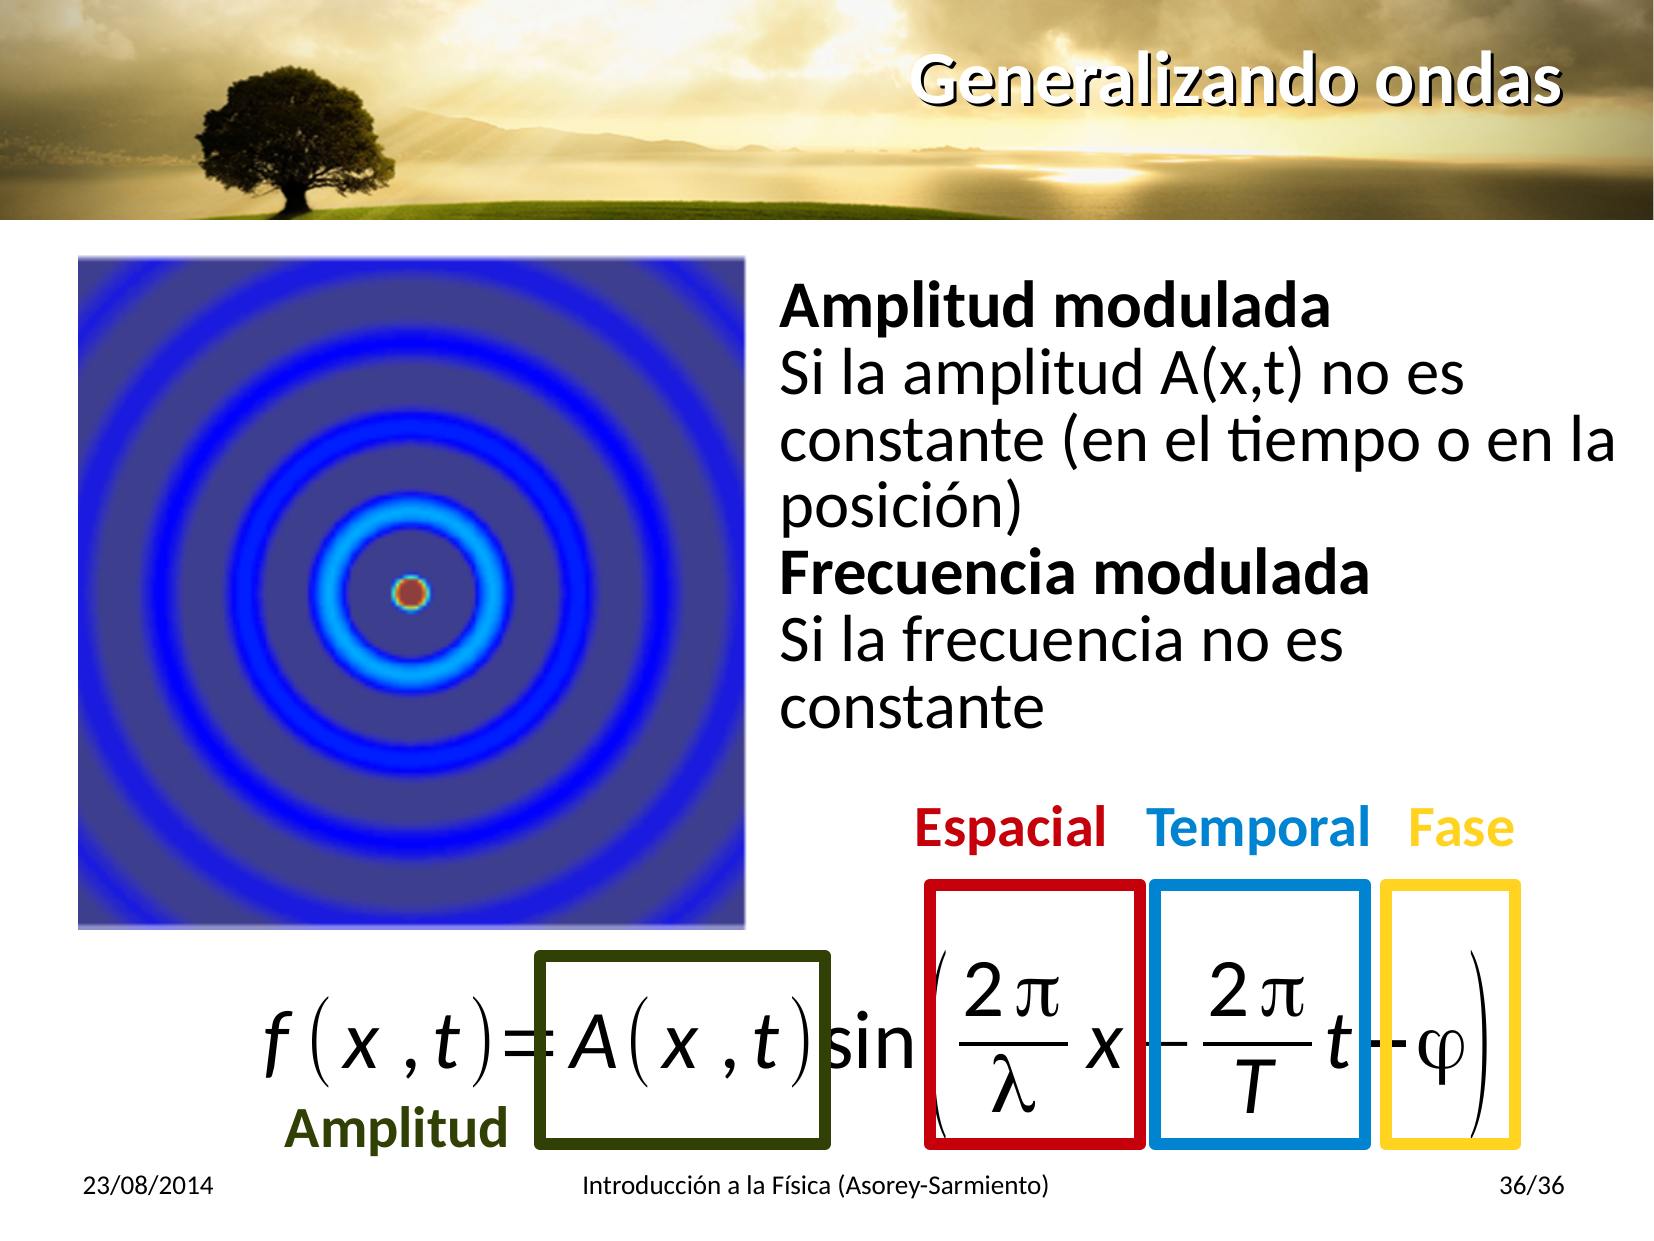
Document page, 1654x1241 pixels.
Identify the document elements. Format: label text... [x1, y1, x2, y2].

chart [1392, 945, 1501, 1138]
chart [1161, 945, 1359, 1138]
picture [78, 254, 754, 931]
chart [1371, 945, 1380, 1144]
picture [0, 0, 1654, 220]
chart [936, 945, 1134, 1138]
text_box Temporal [1131, 795, 1387, 869]
text_box Amplitud [270, 1096, 526, 1171]
text_box Fase [1394, 795, 1531, 869]
chart [244, 945, 924, 1144]
title Generalizando ondas [75, 19, 1564, 151]
text_box Amplitud modulada Si la amplitud A(x,t) no es constante (en el tiempo o en la posición) Frecuencia modulada Si la frecuencia no es constante [765, 270, 1639, 691]
chart [546, 962, 819, 1138]
text_box Espacial [900, 795, 1124, 869]
